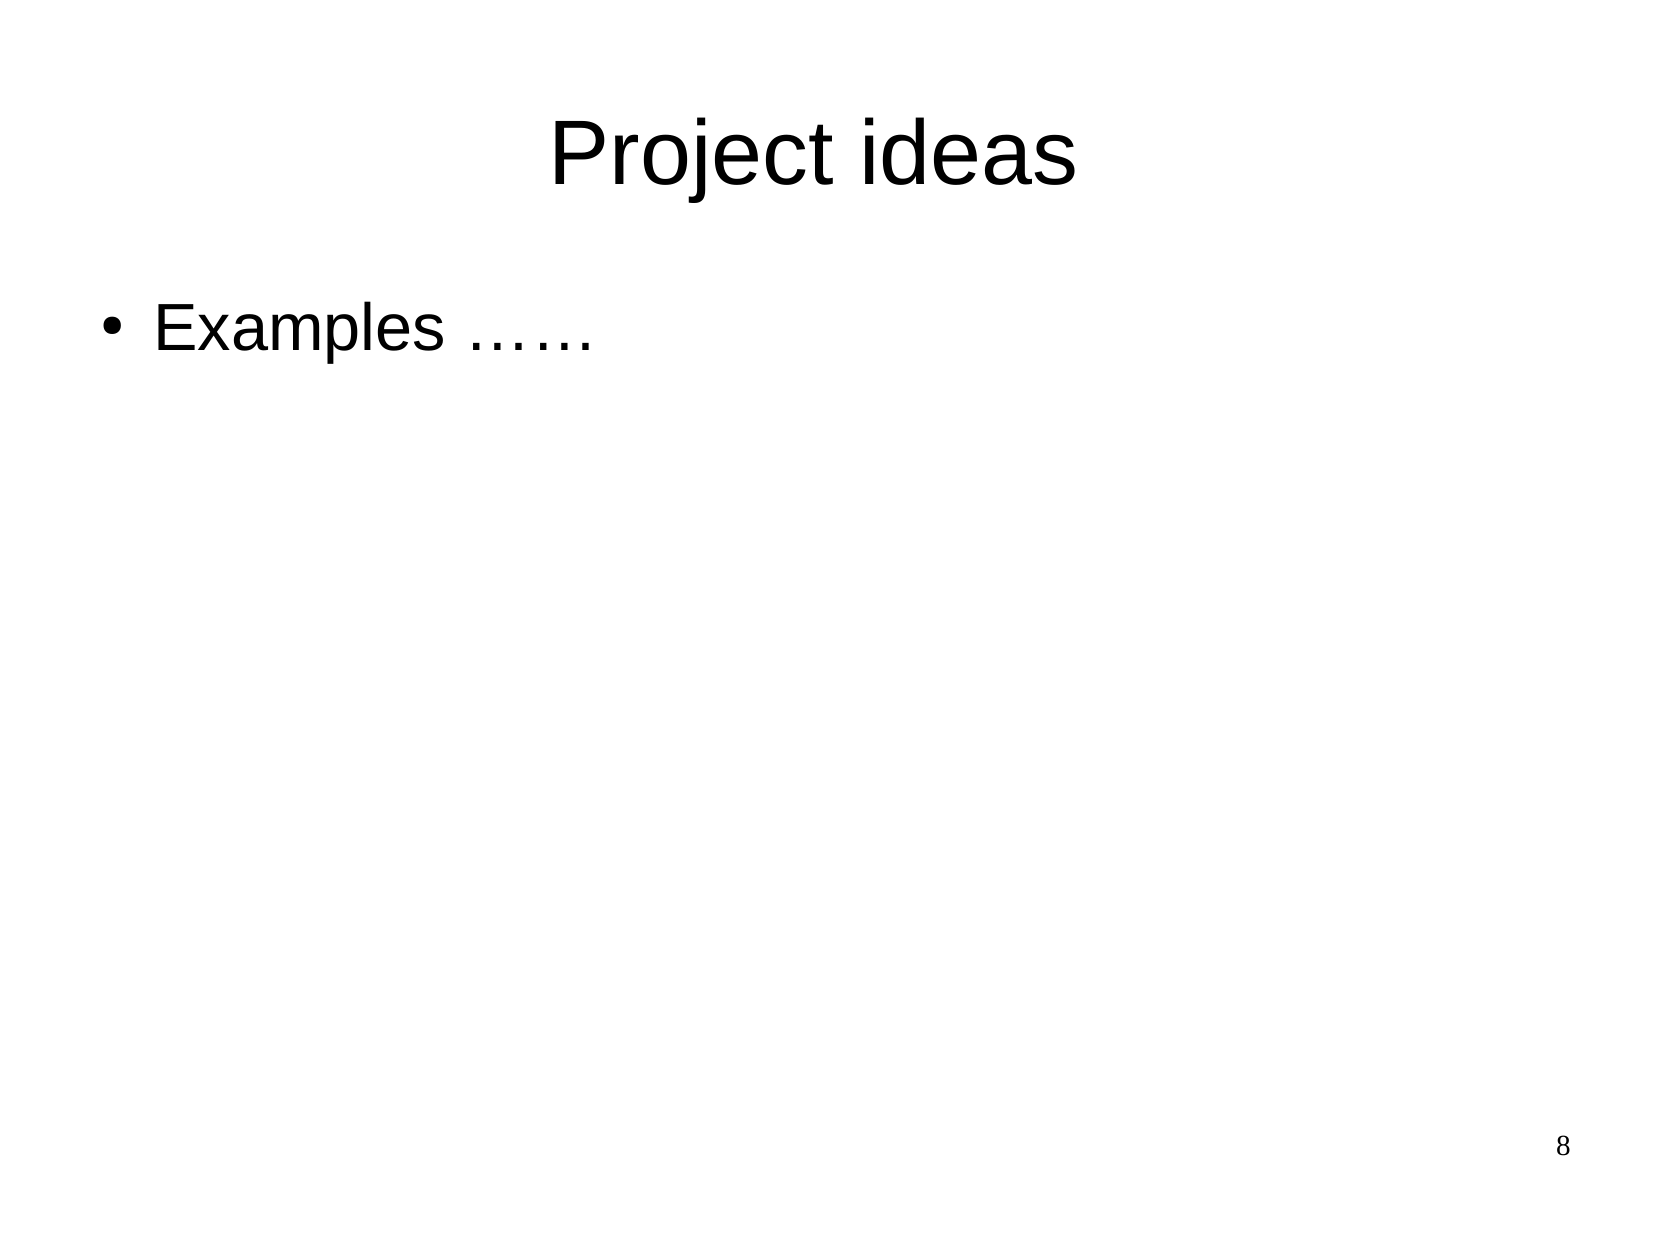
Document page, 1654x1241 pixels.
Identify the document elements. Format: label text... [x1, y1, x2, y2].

list Examples …… [82, 290, 1571, 1010]
title Project ideas [82, 49, 1571, 257]
